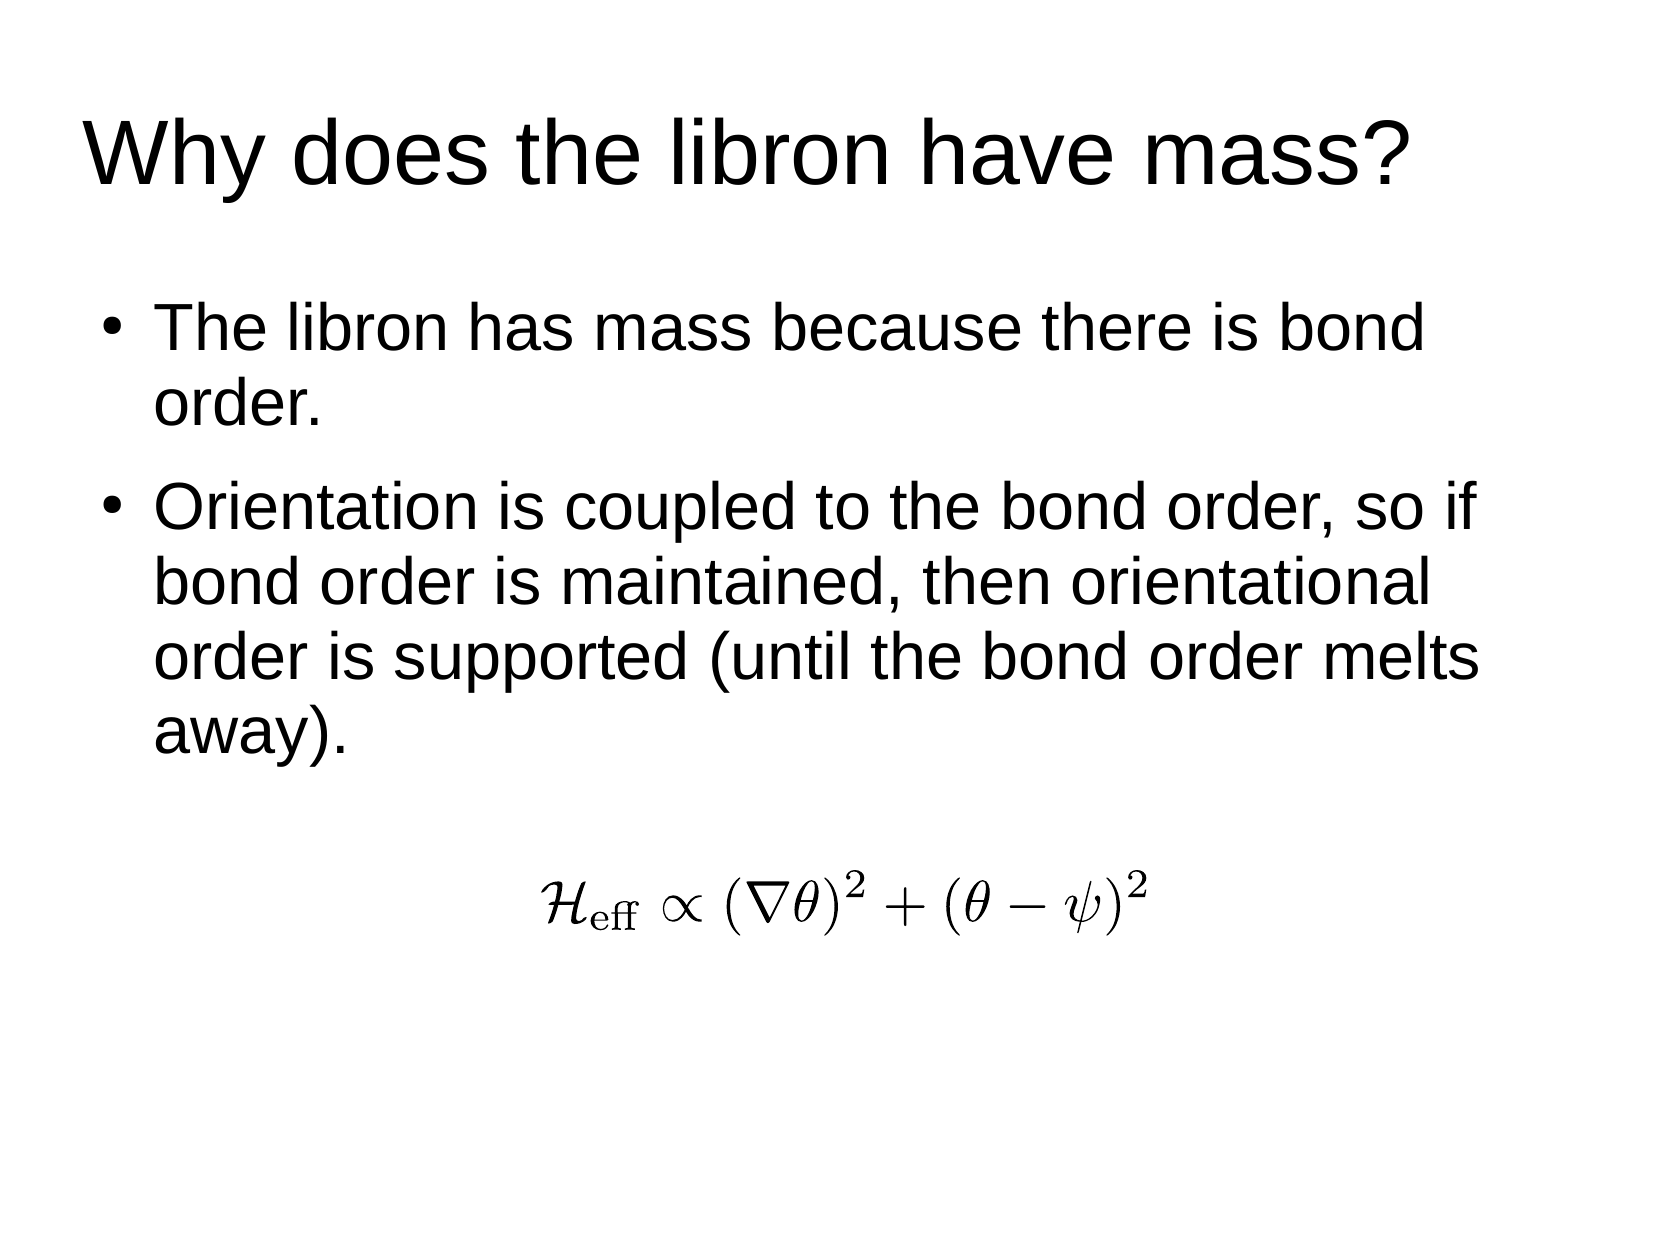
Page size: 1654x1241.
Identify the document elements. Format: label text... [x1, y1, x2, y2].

title Why does the libron have mass? [82, 49, 1571, 257]
list The libron has mass because there is bond order. Orientation is coupled to the bond order, so if bond order is maintained, then orientational order is supported (until the bond order melts away). [82, 290, 1571, 1010]
text_box [540, 870, 1149, 936]
